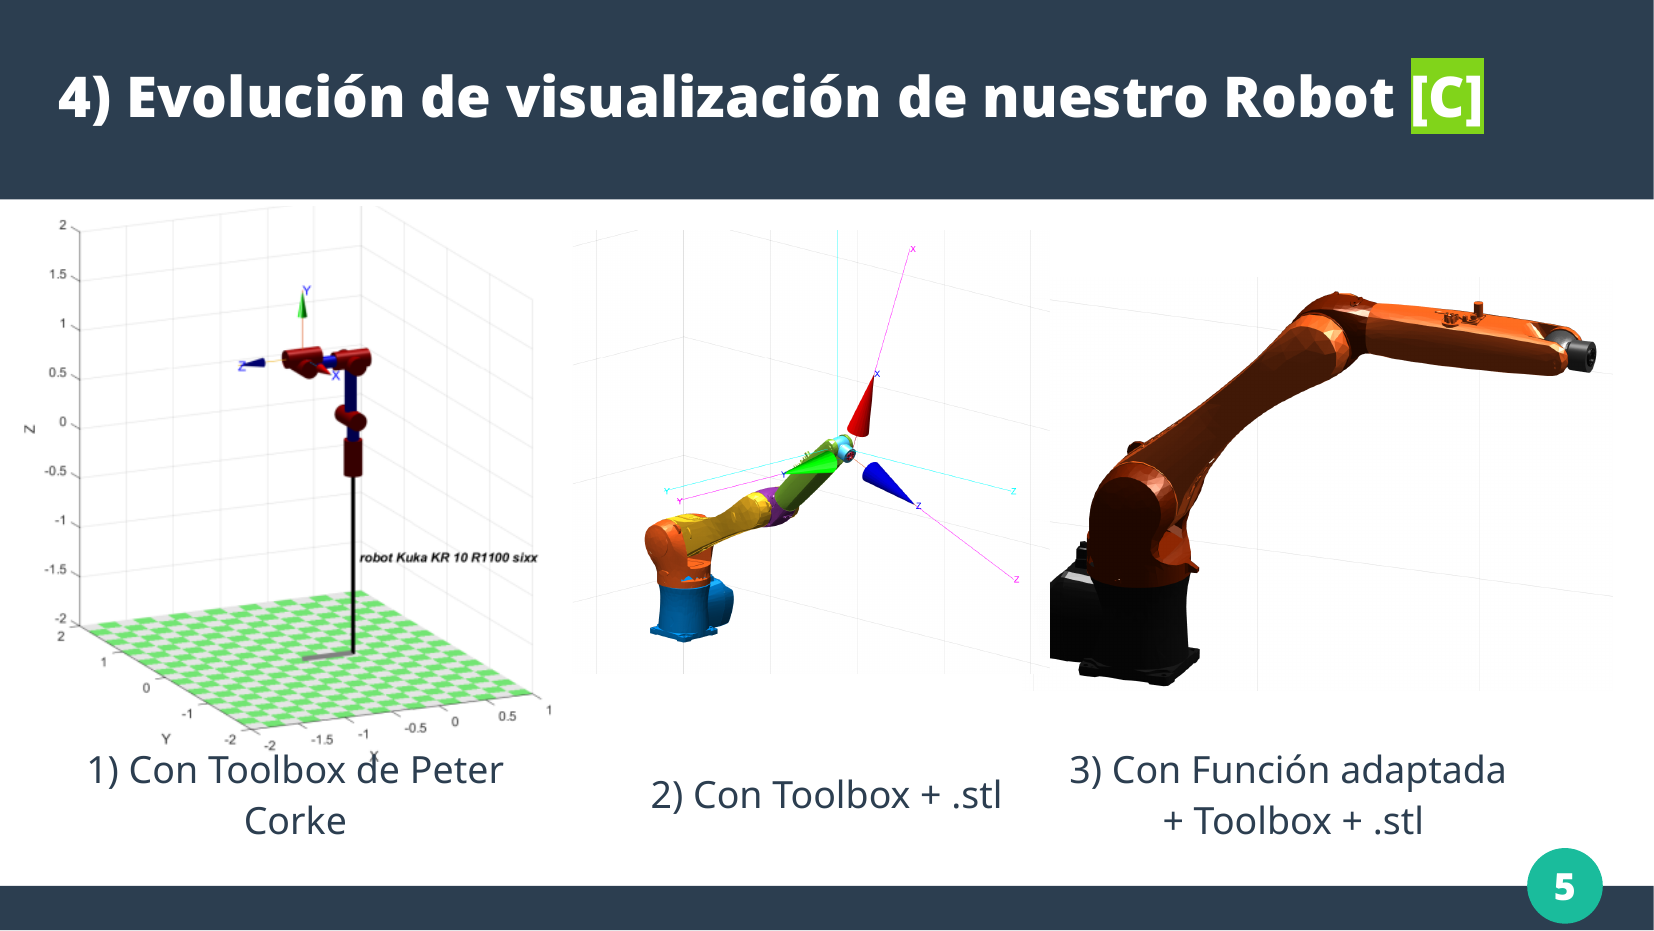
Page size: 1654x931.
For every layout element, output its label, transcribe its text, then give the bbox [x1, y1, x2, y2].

picture [23, 206, 552, 762]
text_box 1) Con Toolbox de Peter Corke [29, 739, 561, 850]
text_box 2) Con Toolbox + .stl [561, 739, 1027, 850]
picture [572, 230, 1613, 691]
text_box 3) Con Función adaptada + Toolbox + .stl [1027, 739, 1560, 850]
title 4) Evolución de visualización de nuestro Robot [C] [59, 37, 1595, 156]
